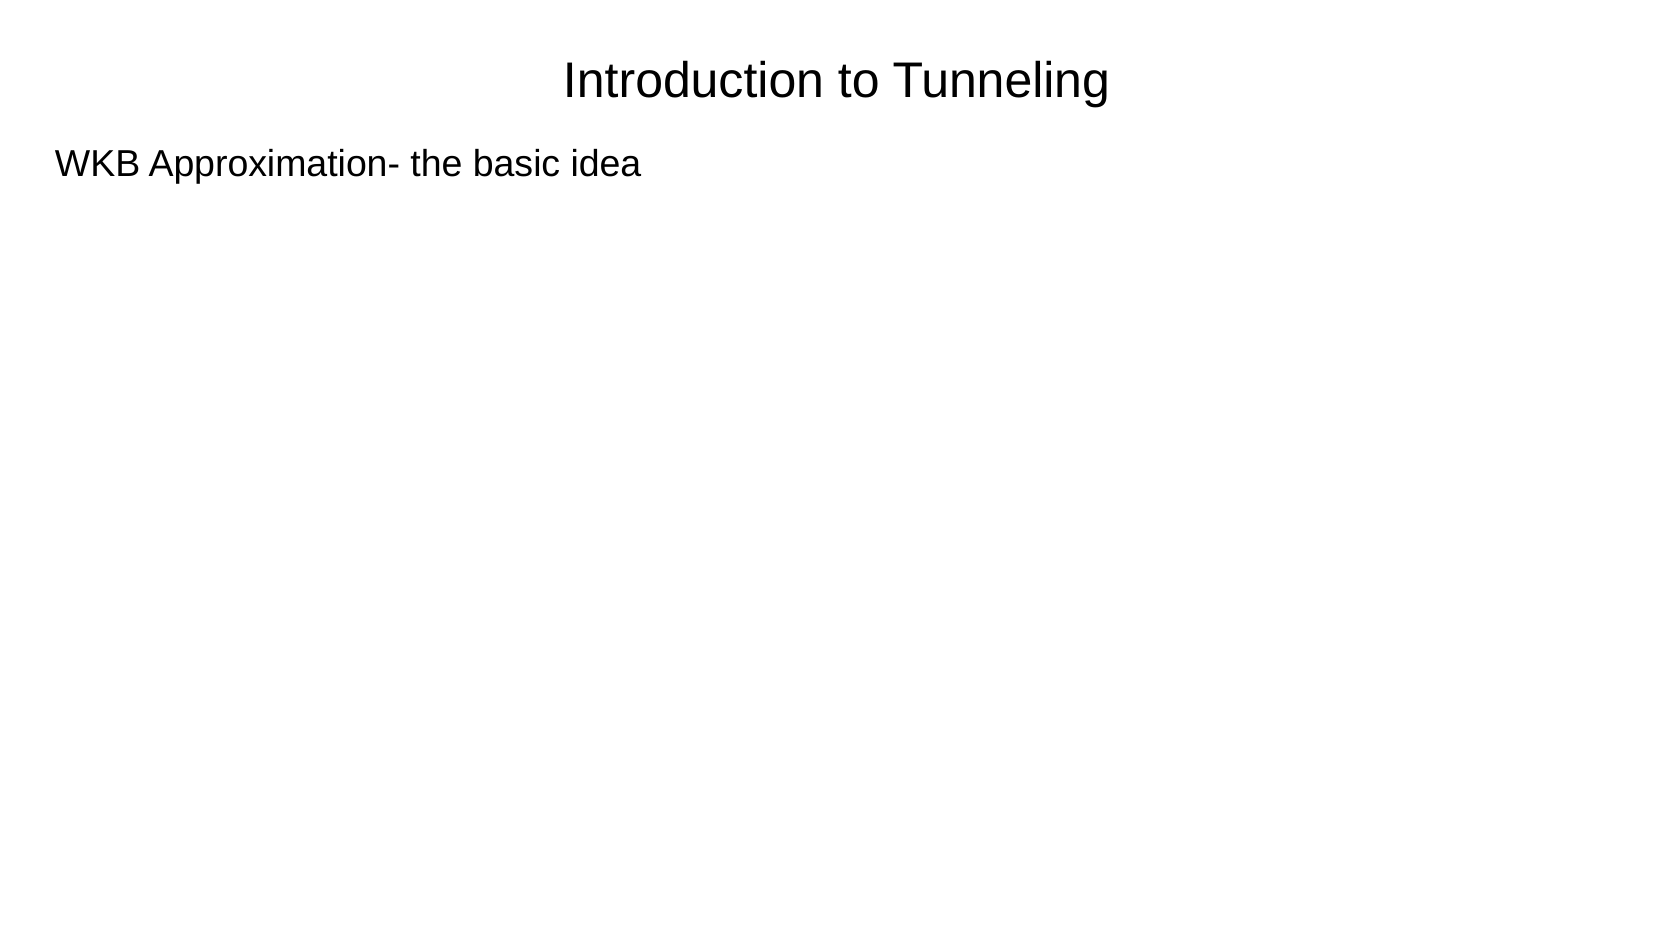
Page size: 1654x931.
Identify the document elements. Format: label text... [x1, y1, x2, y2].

text_box WKB Approximation- the basic idea [40, 135, 657, 192]
text_box Introduction to Tunneling [548, 45, 1126, 116]
